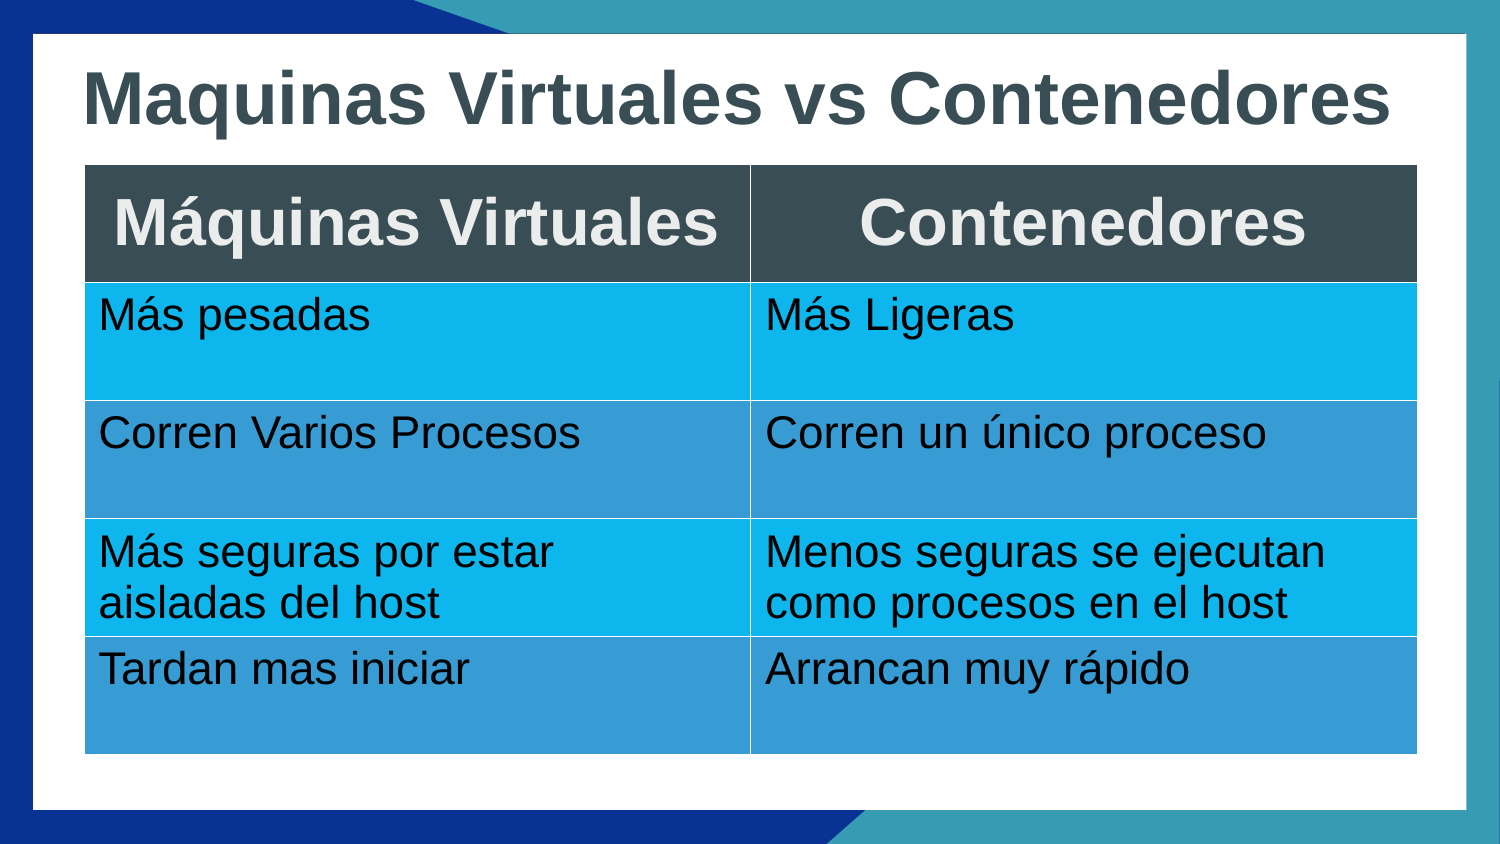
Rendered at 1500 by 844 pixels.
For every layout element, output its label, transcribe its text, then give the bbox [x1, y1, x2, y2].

table_cell Más Ligeras [751, 283, 1417, 400]
table_cell Corren Varios Procesos [85, 401, 750, 518]
table_cell Más pesadas [85, 283, 750, 400]
table_cell Menos seguras se ejecutan como procesos en el host [751, 519, 1417, 636]
table_cell Tardan mas iniciar [85, 637, 750, 754]
table_cell Arrancan muy rápido [751, 637, 1417, 754]
table_cell Más seguras por estar aisladas del host [85, 519, 750, 636]
table_header Máquinas Virtuales [85, 165, 750, 282]
table_header Contenedores [751, 165, 1417, 282]
table_cell Corren un único proceso [751, 401, 1417, 518]
text_box Maquinas Virtuales vs Contenedores [29, 48, 1447, 190]
